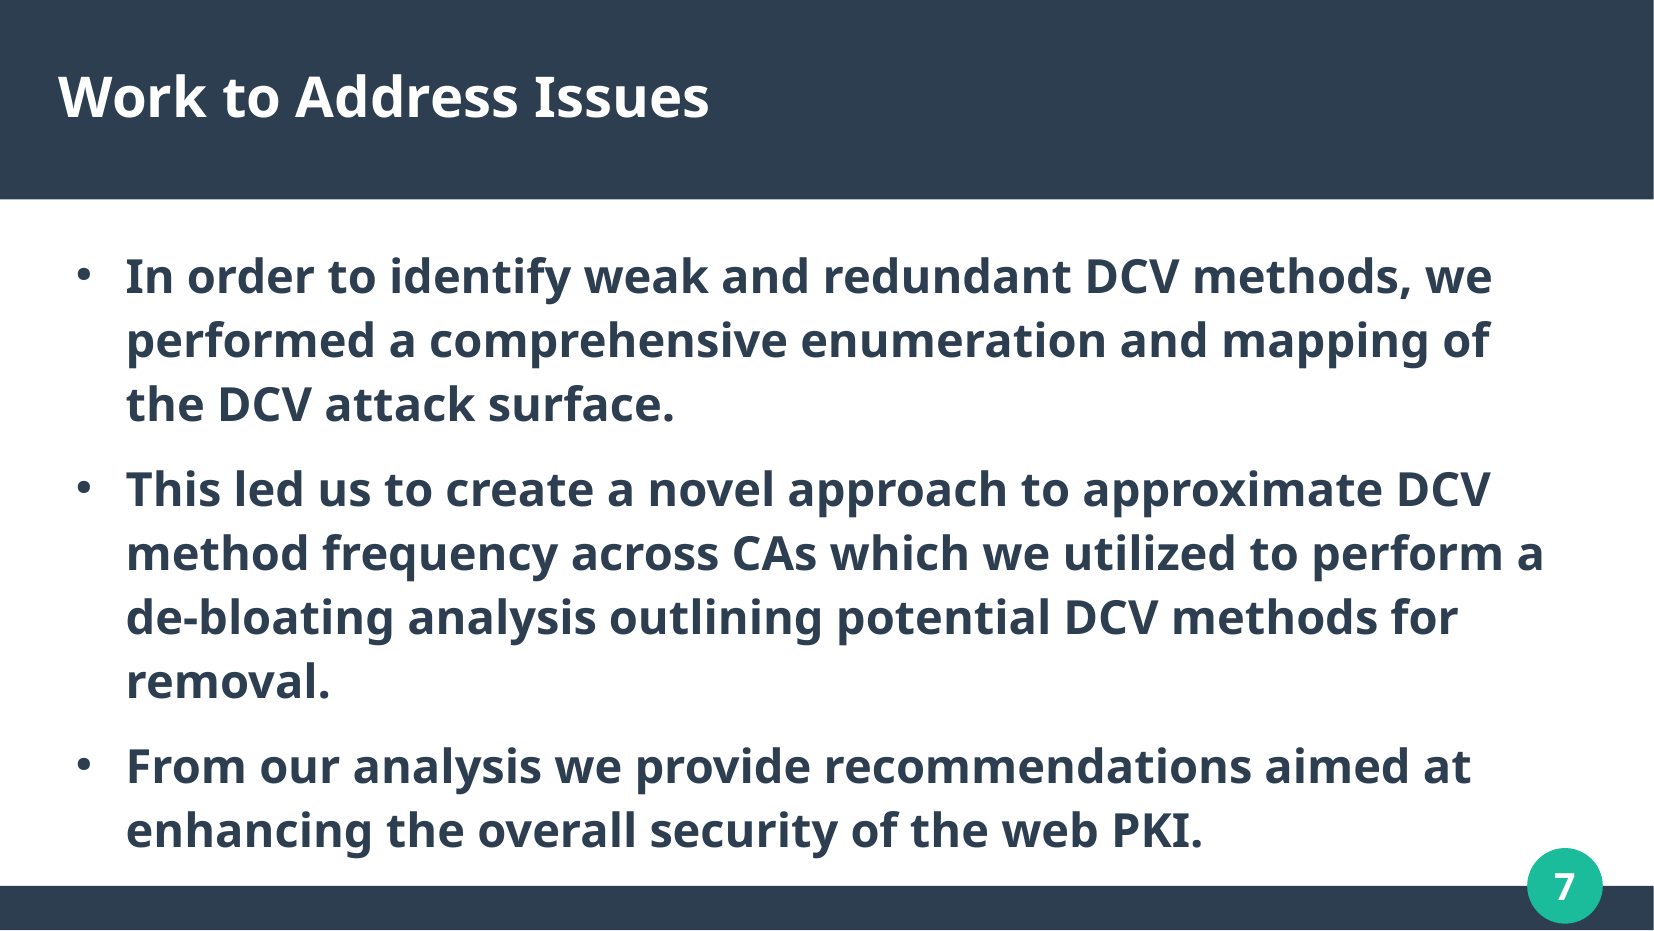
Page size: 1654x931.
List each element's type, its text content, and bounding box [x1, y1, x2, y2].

list In order to identify weak and redundant DCV methods, we performed a comprehensive enumeration and mapping of the DCV attack surface. This led us to create a novel approach to approximate DCV method frequency across CAs which we utilized to perform a de-bloating analysis outlining potential DCV methods for removal. From our analysis we provide recommendations aimed at enhancing the overall security of the web PKI. [59, 243, 1576, 864]
title Work to Address Issues [59, 37, 1595, 155]
